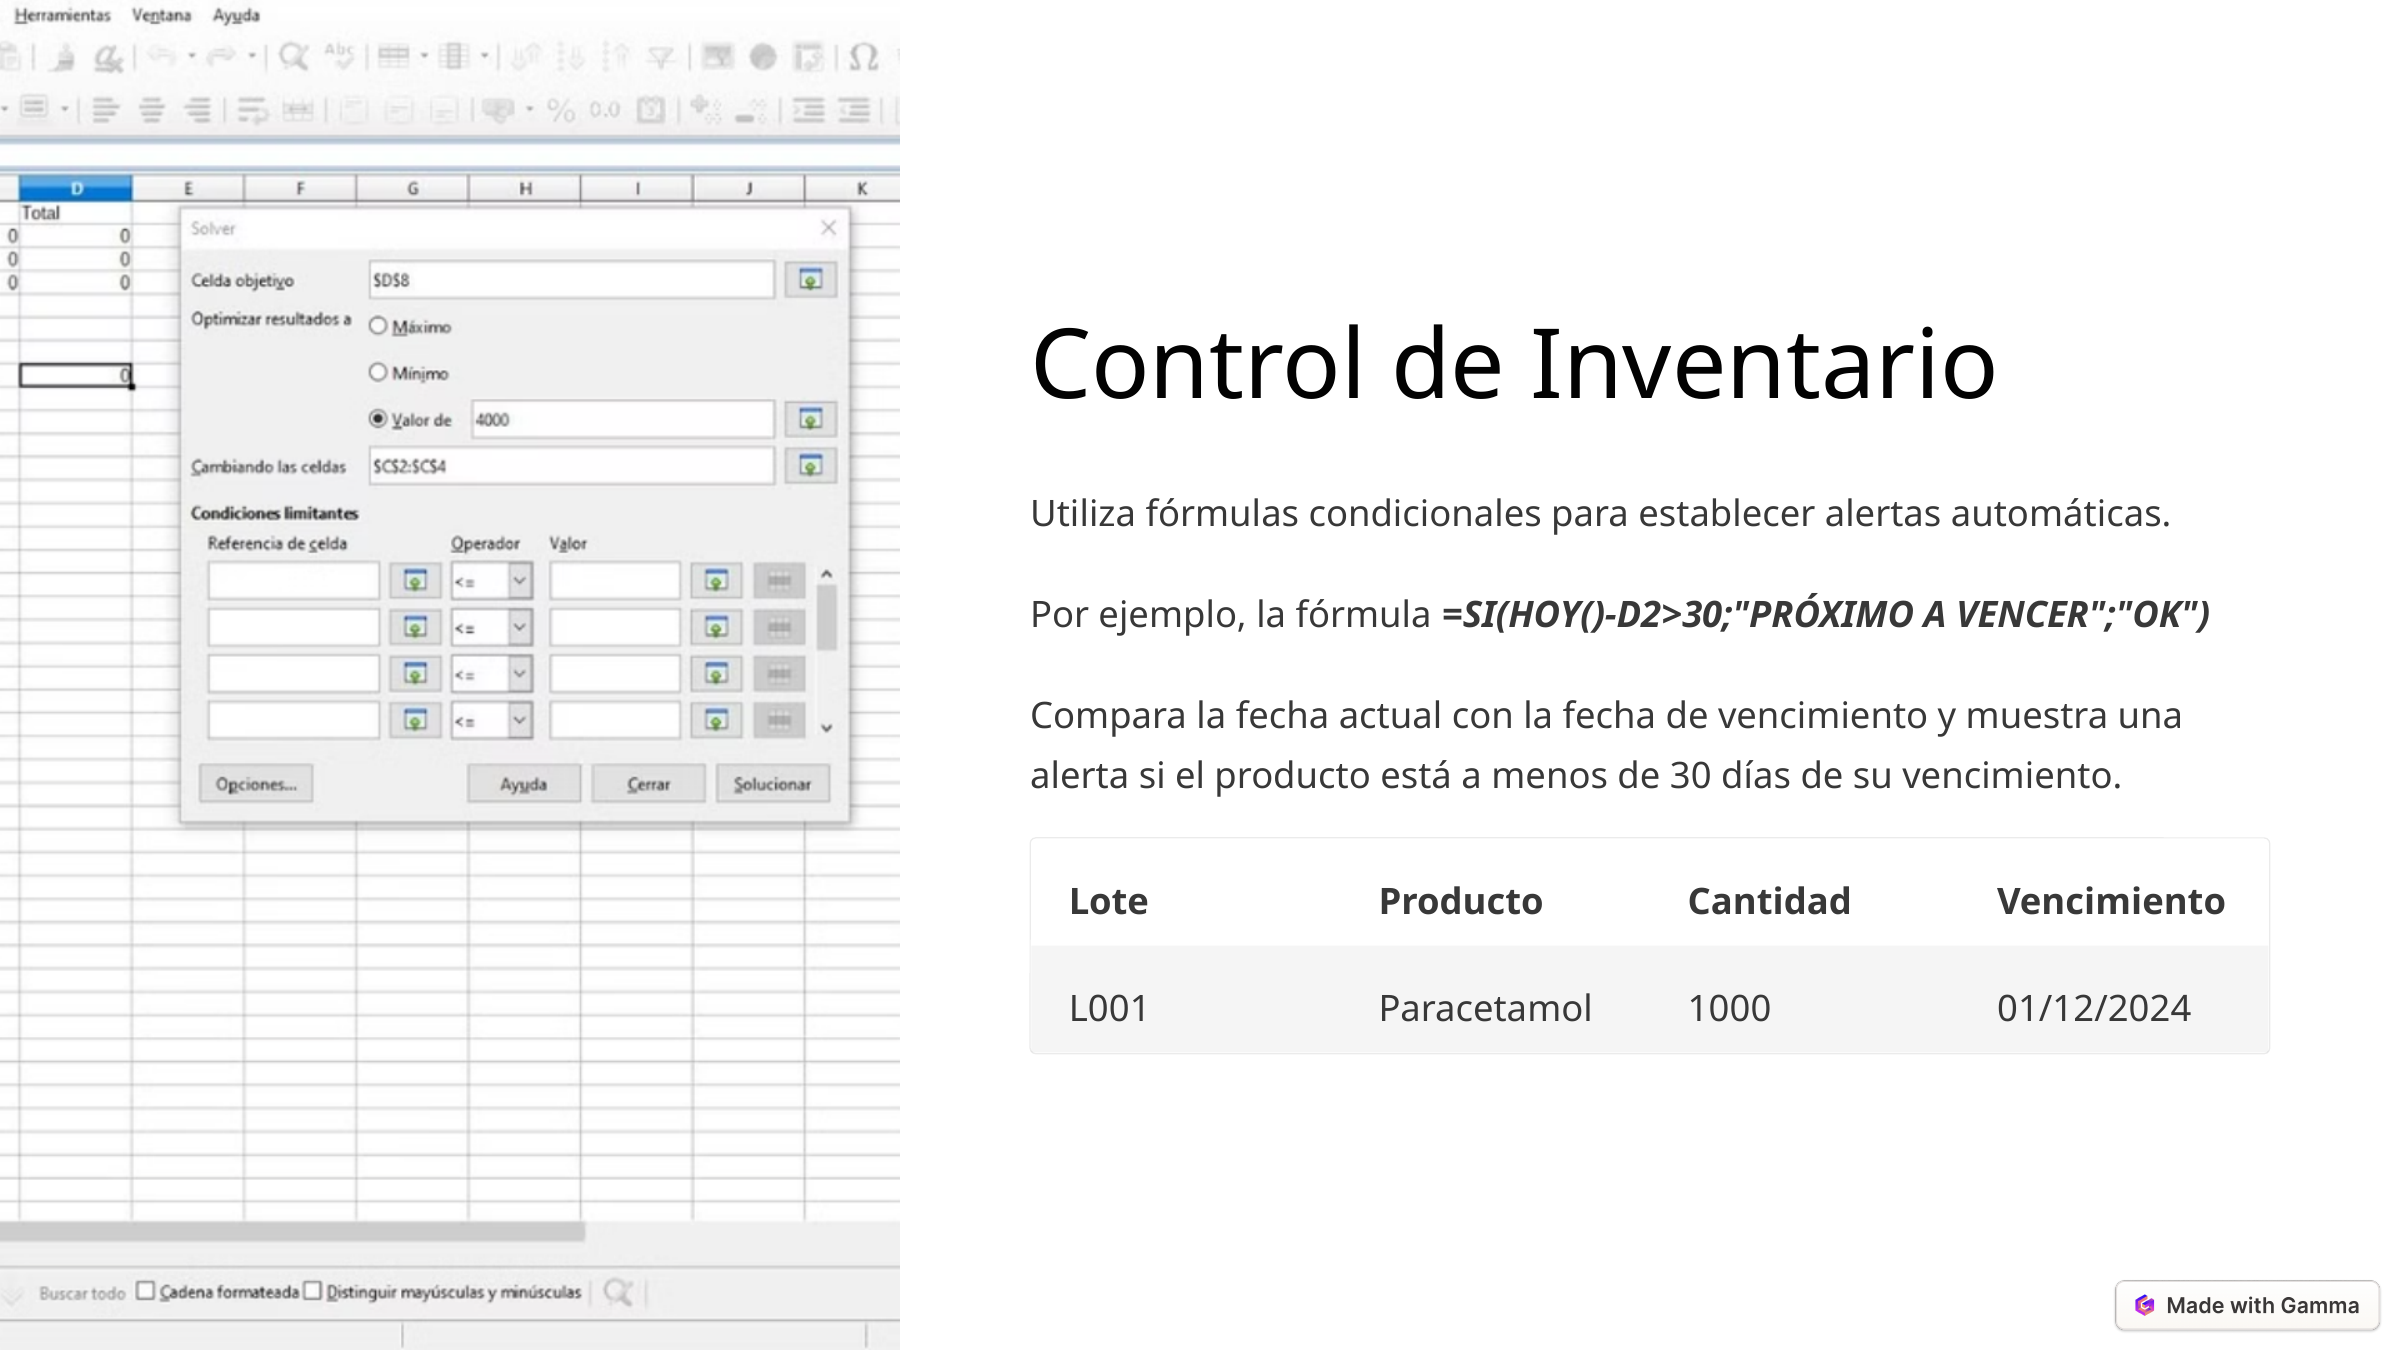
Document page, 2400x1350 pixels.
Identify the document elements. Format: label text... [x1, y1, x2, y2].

text_box Compara la fecha actual con la fecha de vencimiento y muestra una alerta si el producto está a menos de 30 días de su vencimiento. [1030, 676, 2270, 796]
text_box L001 [1068, 969, 1303, 1029]
text_box 01/12/2024 [1997, 969, 2232, 1029]
text_box Utiliza fórmulas condicionales para establecer alertas automáticas. [1030, 474, 2270, 534]
text_box 1000 [1687, 969, 1922, 1029]
text_box Por ejemplo, la fórmula =SI(HOY()-D2>30;"PRÓXIMO A VENCER";"OK") [1030, 575, 2270, 635]
picture [0, 0, 900, 1350]
text_box Producto [1378, 862, 1613, 923]
text_box Cantidad [1687, 862, 1922, 923]
picture [2106, 1271, 2389, 1339]
text_box Lote [1068, 862, 1303, 923]
text_box Vencimiento [1997, 862, 2232, 923]
text_box Paracetamol [1378, 969, 1613, 1029]
text_box Control de Inventario [1030, 296, 2007, 419]
text_box [1031, 839, 2269, 1053]
